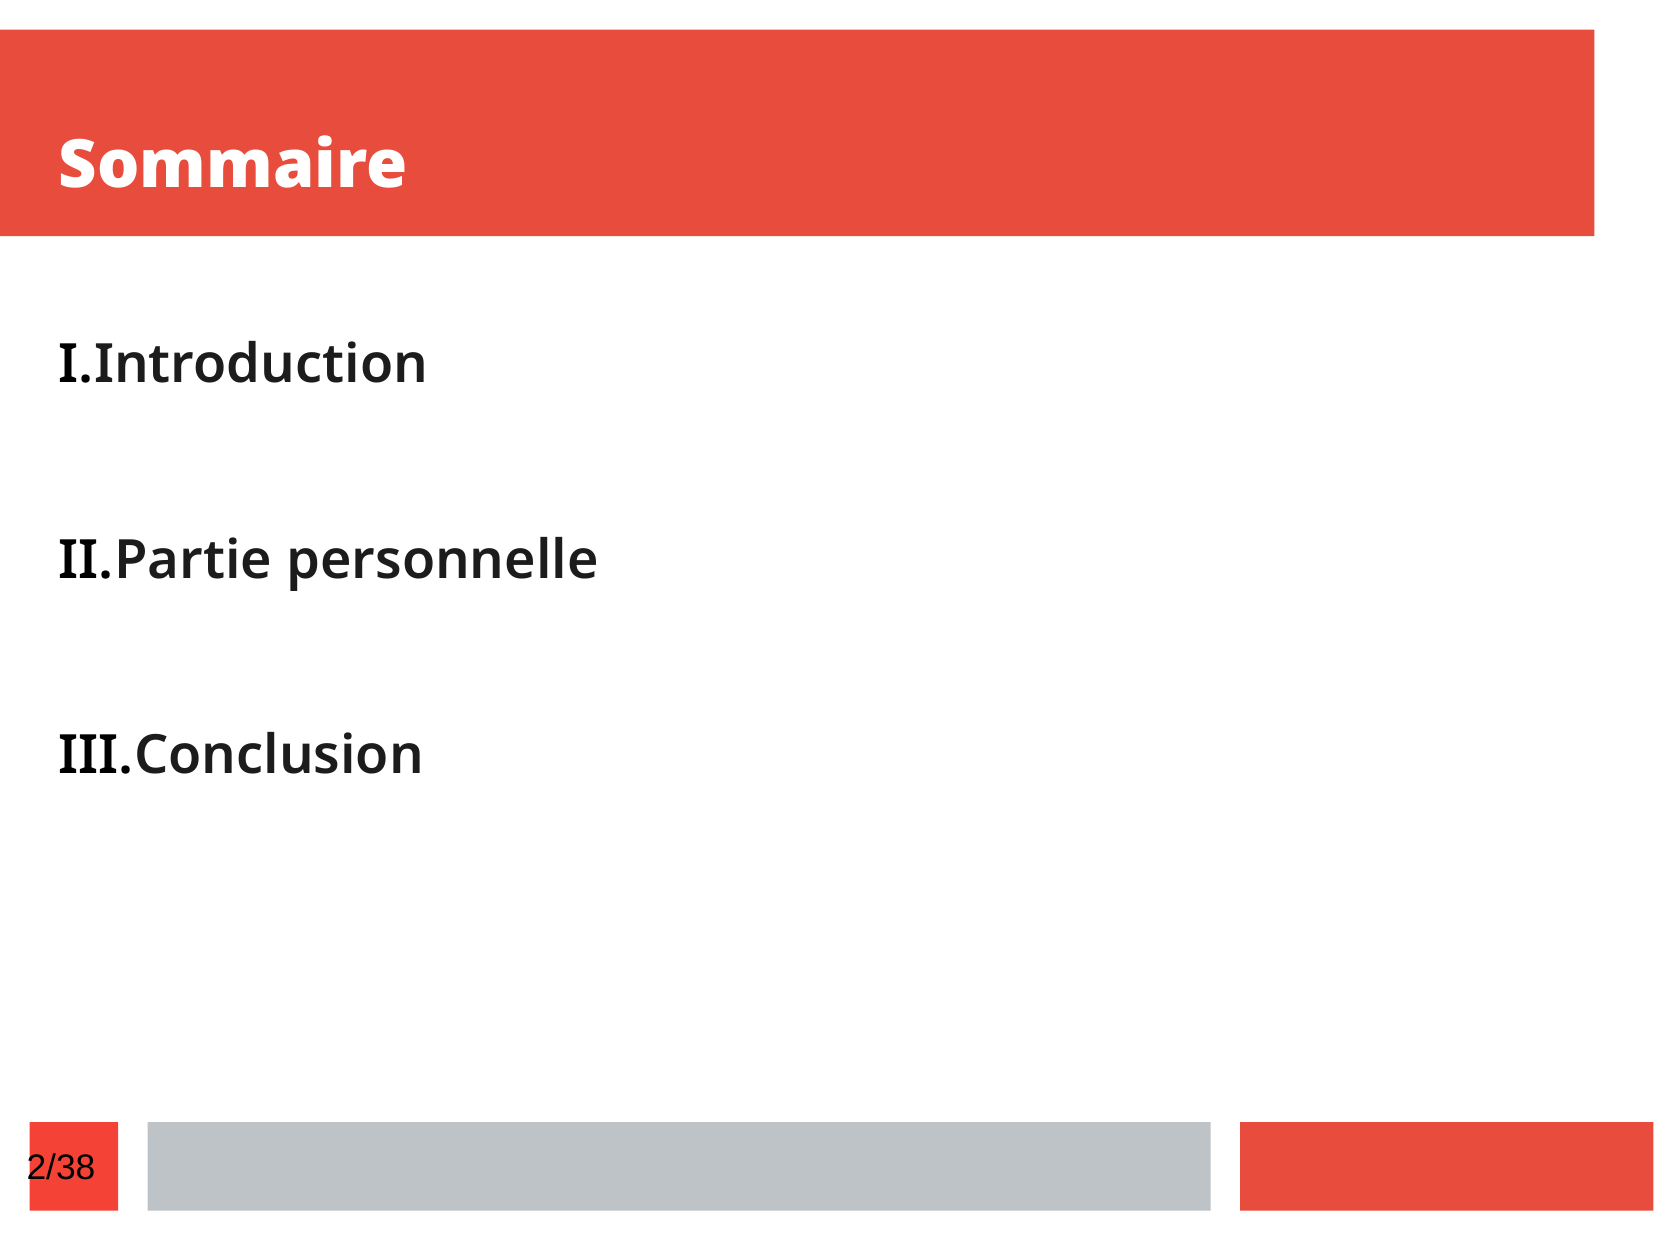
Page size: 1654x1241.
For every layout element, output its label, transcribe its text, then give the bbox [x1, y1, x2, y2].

list Introduction Partie personnelle Conclusion [59, 324, 1565, 1093]
title Sommaire [59, 59, 1595, 207]
text_box <numéro>/38 [11, 1139, 659, 1241]
